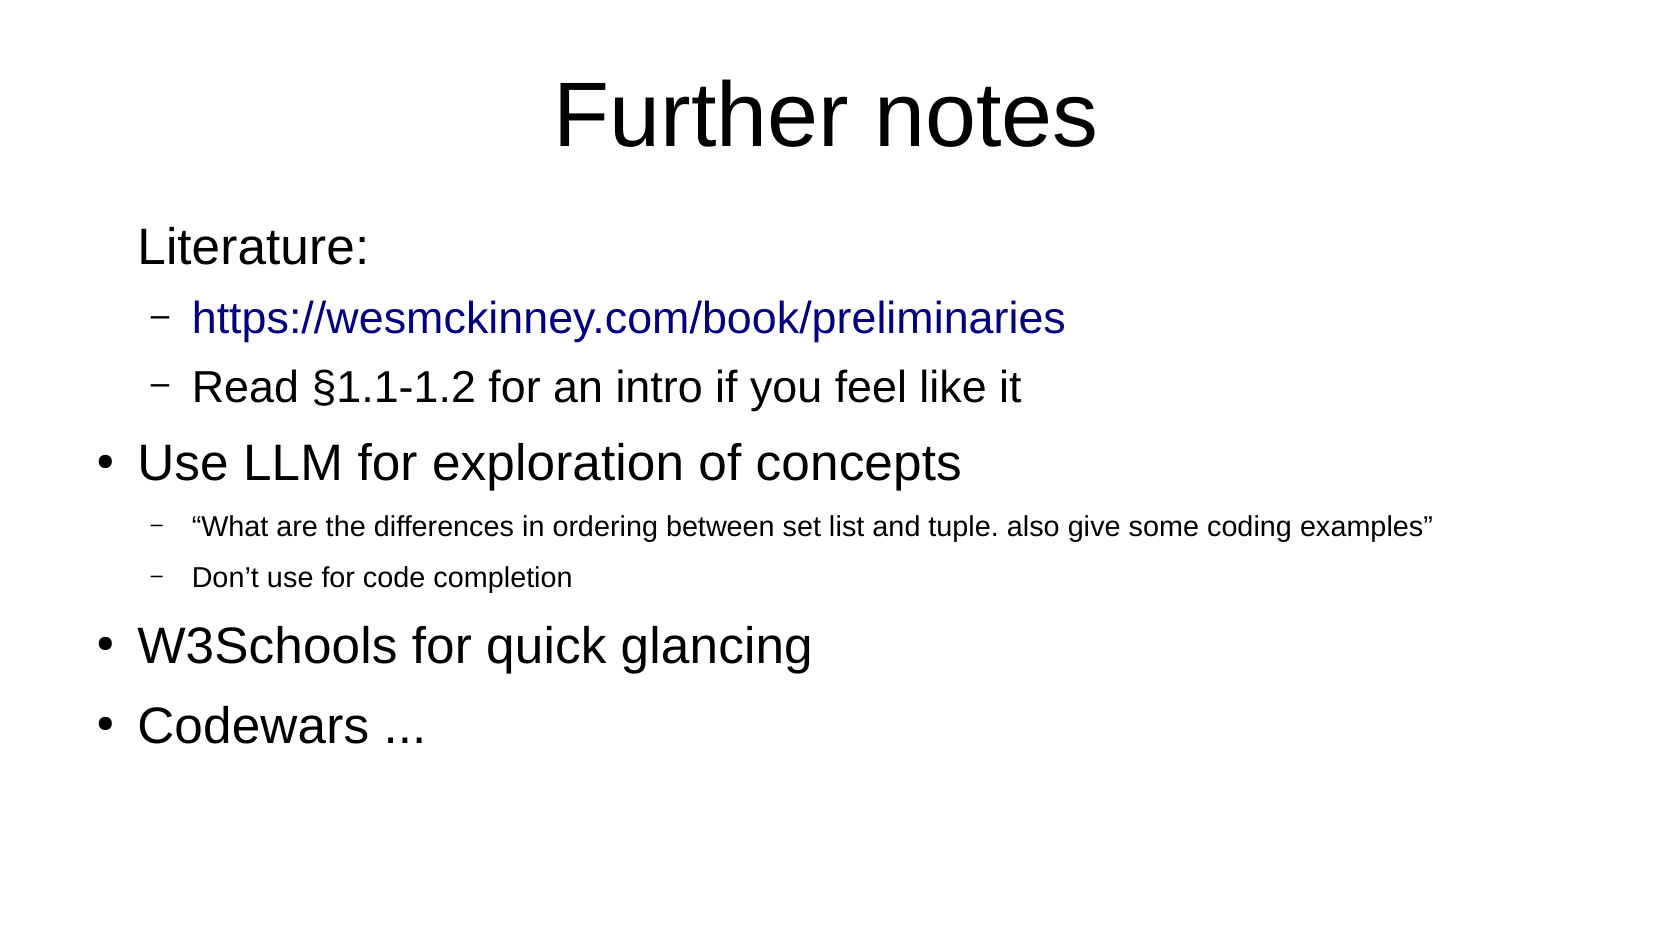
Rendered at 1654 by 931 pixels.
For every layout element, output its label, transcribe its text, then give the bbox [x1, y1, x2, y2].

title Further notes [82, 37, 1571, 193]
list Literature: https://wesmckinney.com/book/preliminaries Read §1.1-1.2 for an intro if you feel like it Use LLM for exploration of concepts “What are the differences in ordering between set list and tuple. also give some coding examples” Don’t use for code completion W3Schools for quick glancing Codewars ... [82, 217, 1571, 758]
